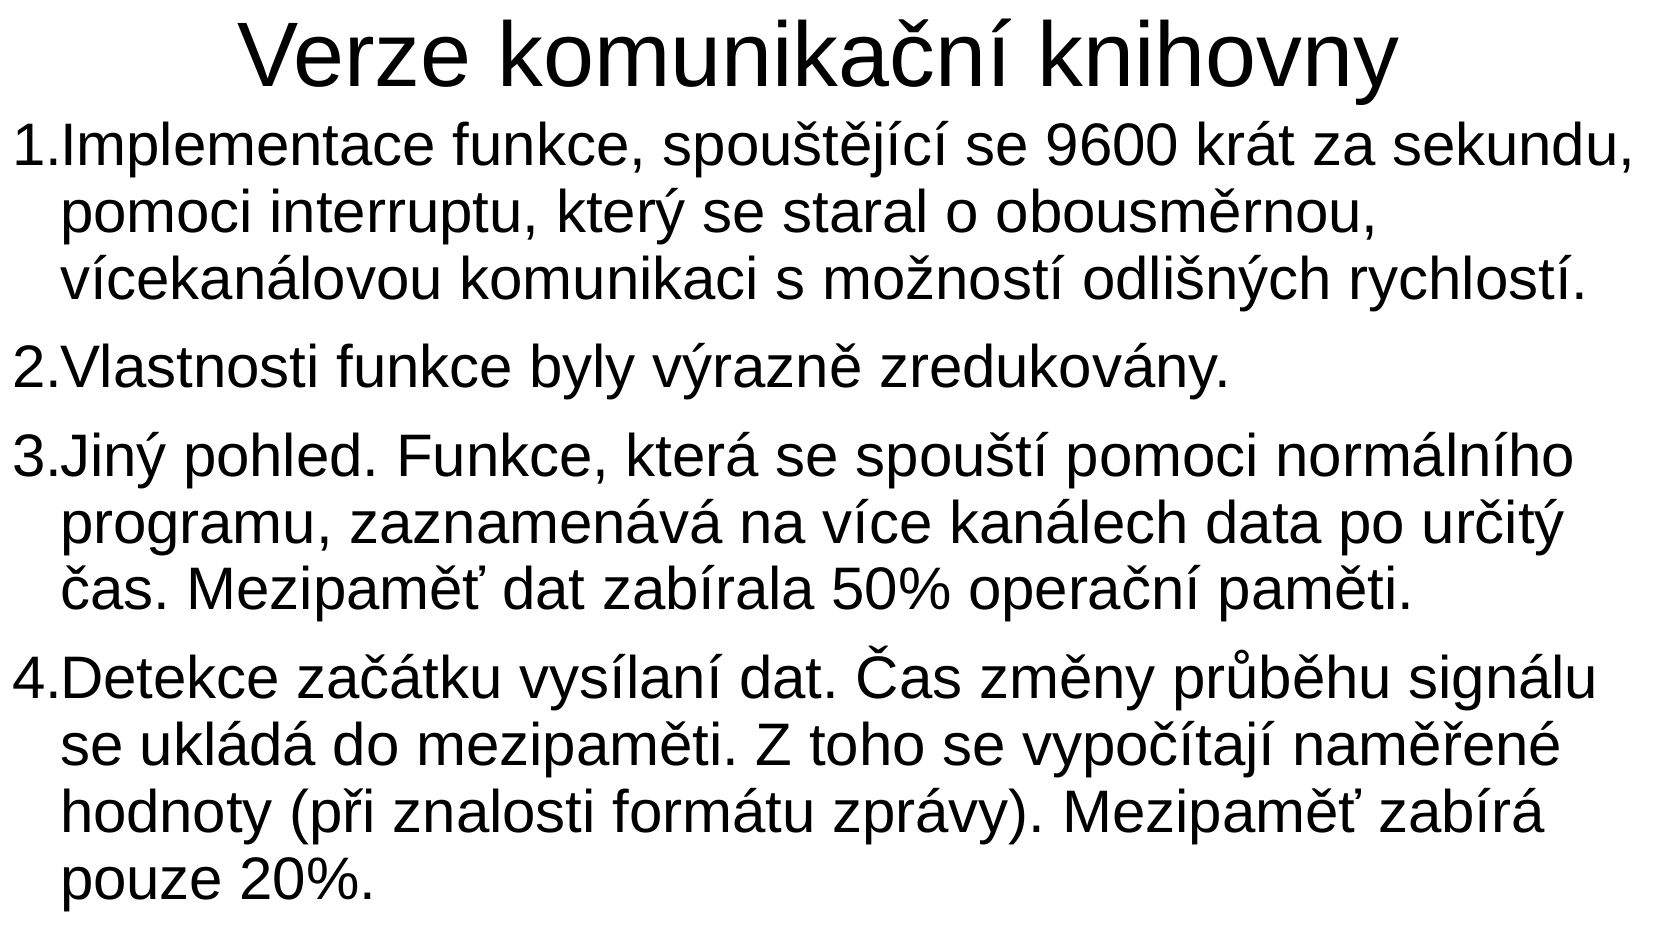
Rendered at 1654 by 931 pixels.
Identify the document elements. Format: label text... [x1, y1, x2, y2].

list Implementace funkce, spouštějící se 9600 krát za sekundu, pomoci interruptu, který se staral o obousměrnou, vícekanálovou komunikaci s možností odlišných rychlostí. Vlastnosti funkce byly výrazně zredukovány. Jiný pohled. Funkce, která se spouští pomoci normálního programu, zaznamenává na více kanálech data po určitý čas. Mezipaměť dat zabírala 50% operační paměti. Detekce začátku vysílaní dat. Čas změny průběhu signálu se ukládá do mezipaměti. Z toho se vypočítají naměřené hodnoty (při znalosti formátu zprávy). Mezipaměť zabírá pouze 20%. [0, 111, 1653, 924]
title Verze komunikační knihovny [75, 0, 1564, 111]
